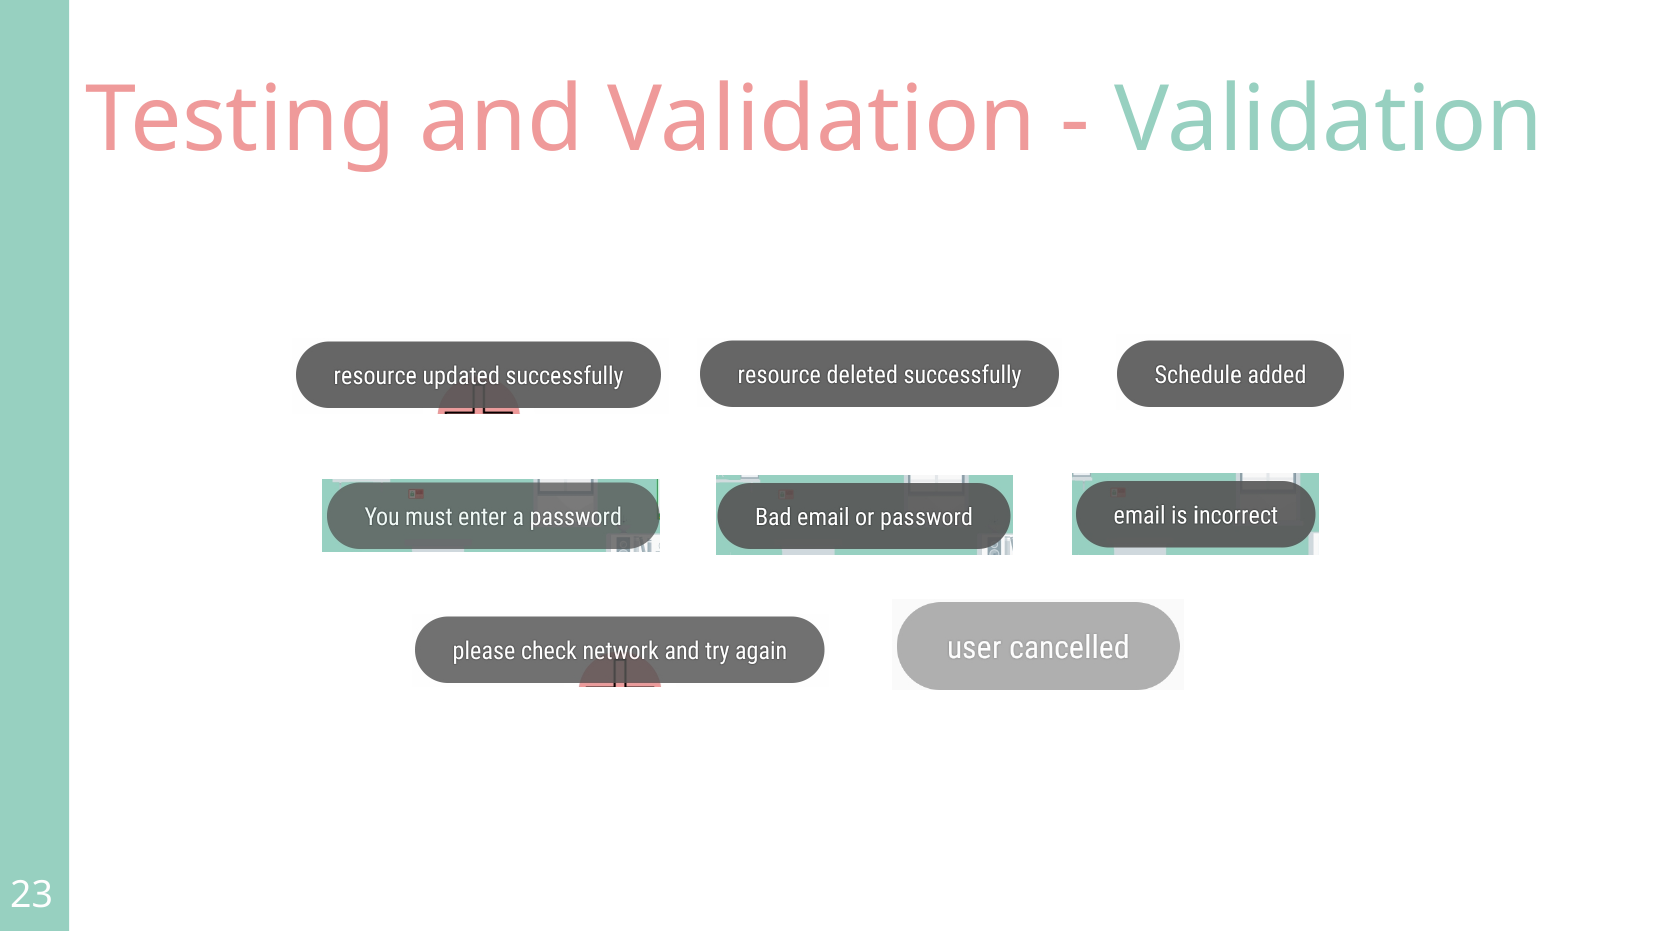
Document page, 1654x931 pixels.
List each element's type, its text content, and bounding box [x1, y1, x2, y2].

picture [697, 338, 1062, 407]
picture [892, 599, 1184, 691]
picture [716, 475, 1013, 556]
picture [292, 338, 669, 414]
picture [322, 479, 660, 552]
picture [412, 614, 829, 687]
picture [1116, 334, 1351, 410]
title Testing and Validation - Validation [82, 37, 1571, 193]
text_box <number> [0, 860, 132, 931]
text_box [0, 0, 70, 860]
picture [1072, 473, 1319, 556]
